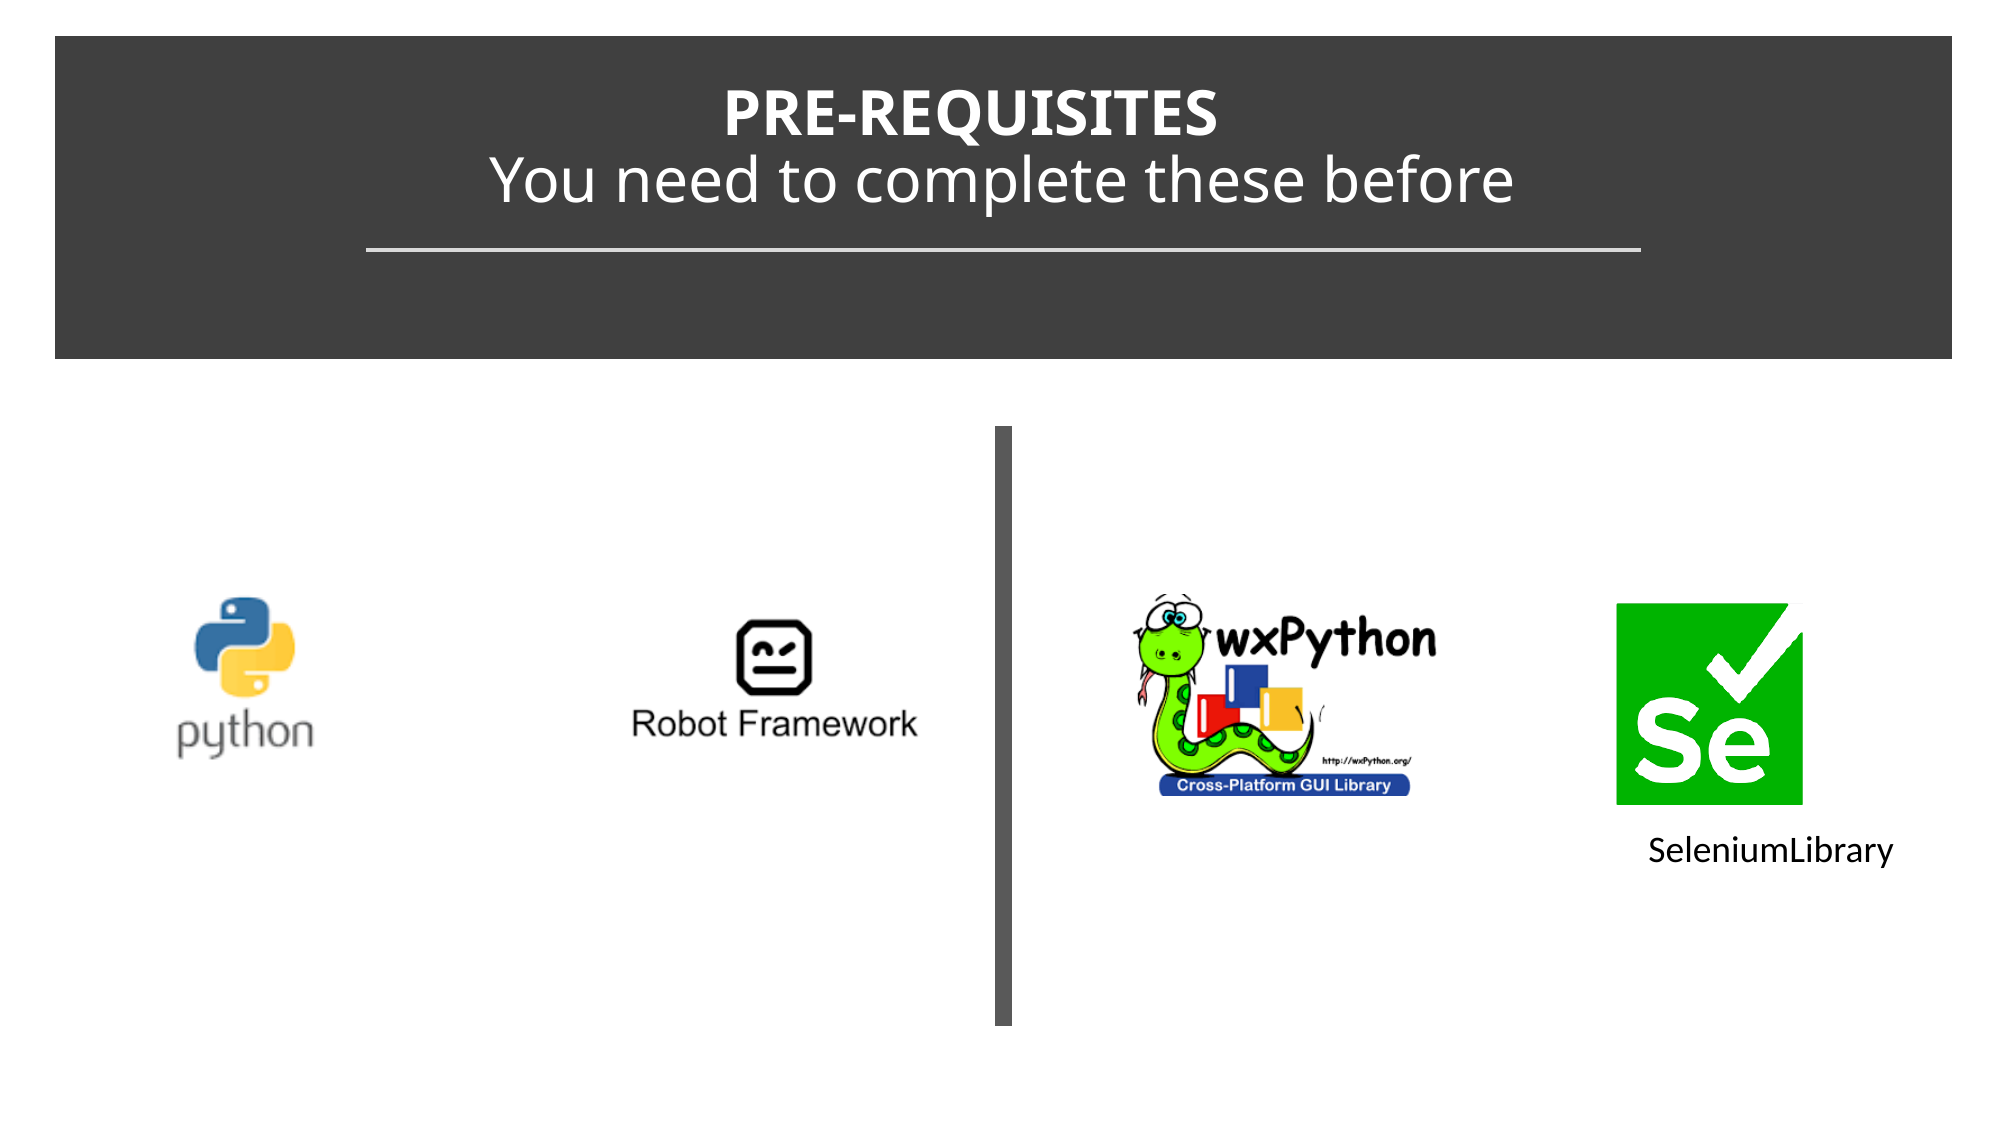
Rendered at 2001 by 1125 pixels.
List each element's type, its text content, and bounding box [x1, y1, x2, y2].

picture [23, 540, 469, 818]
text_box SeleniumLibrary [1633, 817, 2000, 878]
title PRE-REQUISITES You need to complete these before [89, 71, 1918, 224]
picture [1129, 594, 1448, 796]
picture [1616, 603, 1803, 805]
text_box [65, 46, 1942, 349]
picture [594, 603, 972, 771]
